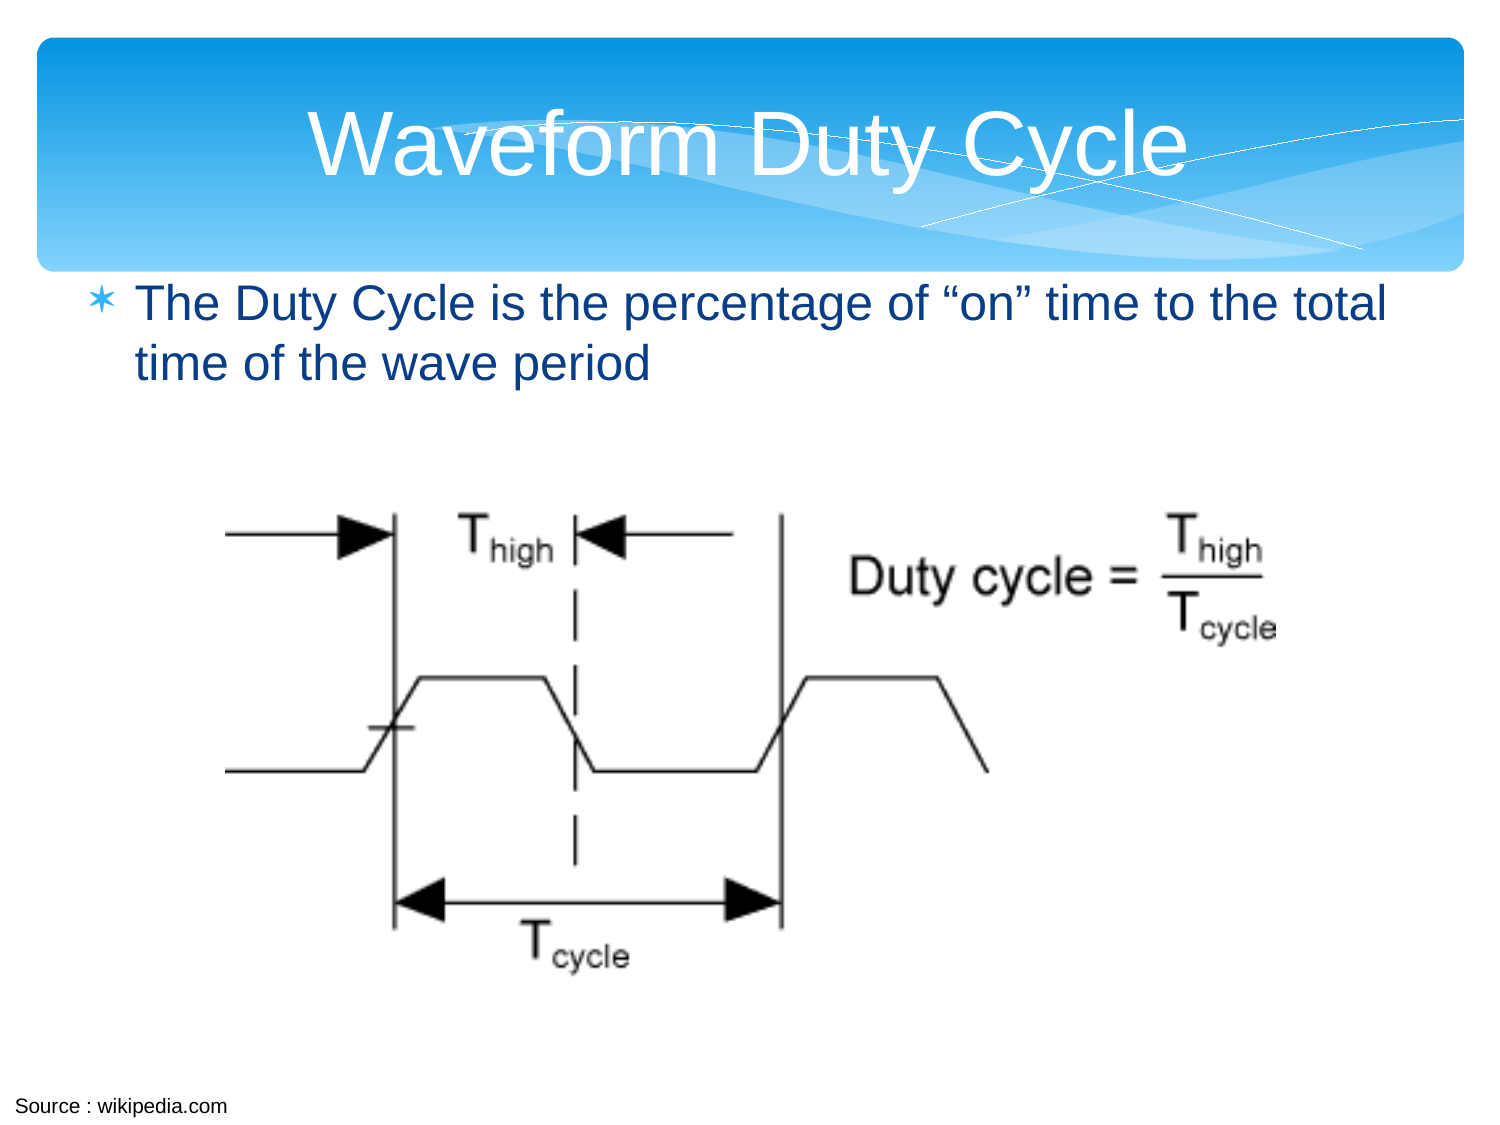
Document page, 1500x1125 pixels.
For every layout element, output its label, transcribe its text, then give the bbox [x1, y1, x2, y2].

list The Duty Cycle is the percentage of “on” time to the total time of the wave period [75, 262, 1426, 1005]
text_box Source : wikipedia.com [0, 1084, 331, 1125]
picture [225, 500, 1276, 987]
title Waveform Duty Cycle [75, 45, 1426, 233]
